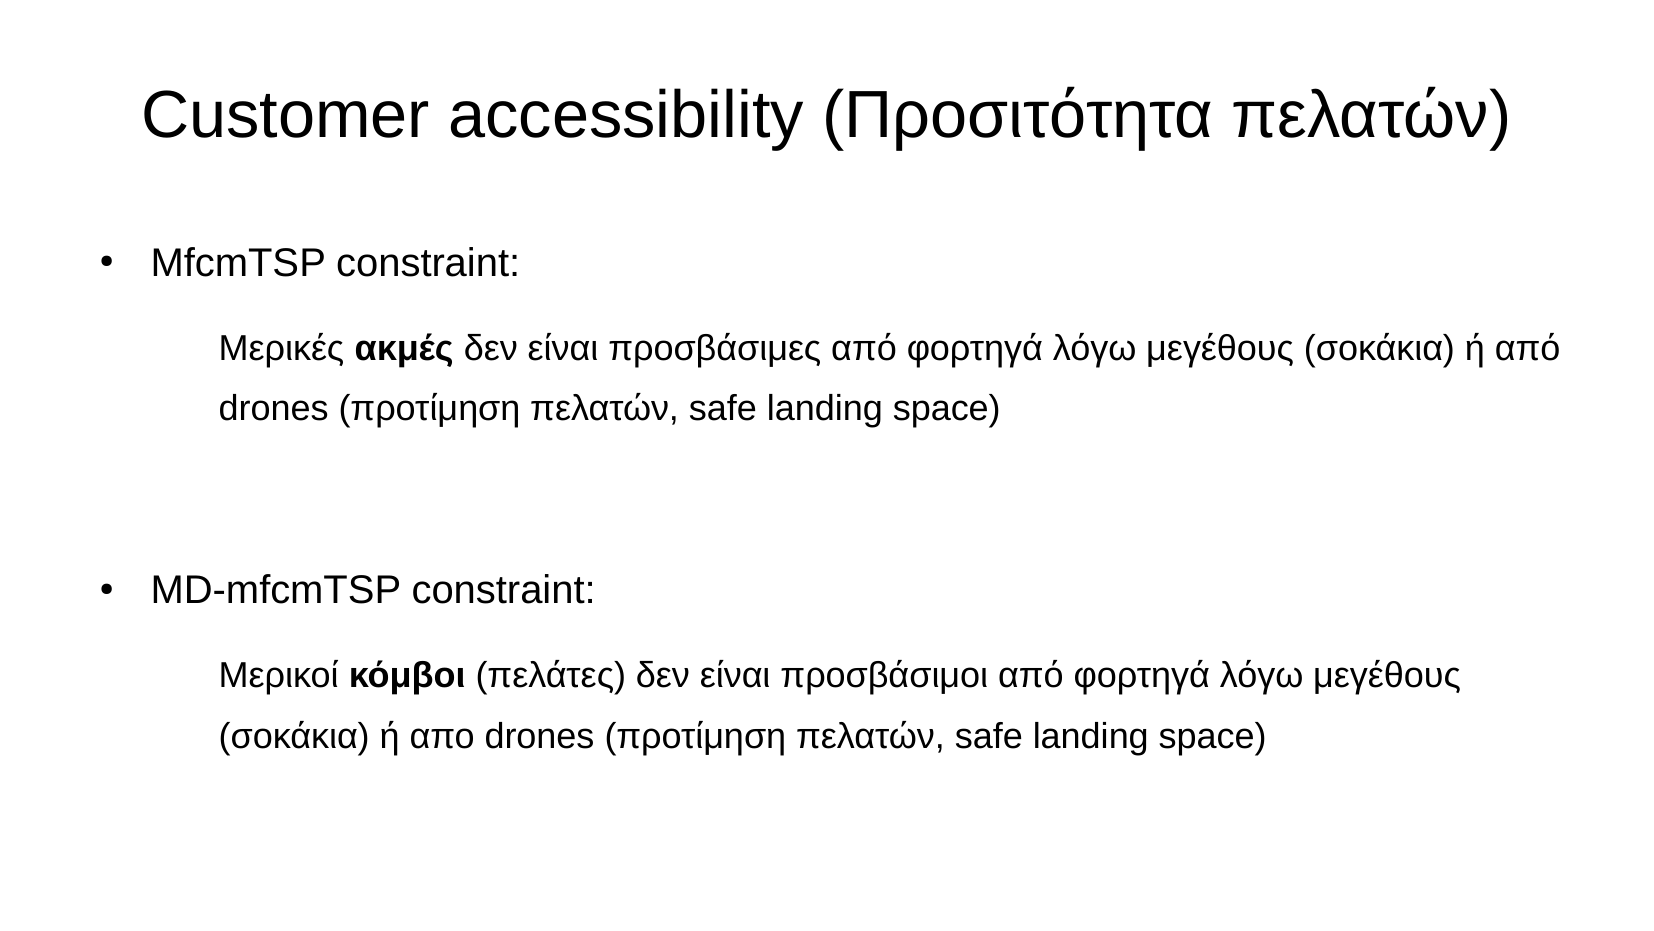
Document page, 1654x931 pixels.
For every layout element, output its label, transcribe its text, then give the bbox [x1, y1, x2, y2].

title Customer accessibility (Προσιτότητα πελατών) [82, 37, 1571, 193]
list MfcmTSP constraint: Μερικές ακμές δεν είναι προσβάσιμες από φορτηγά λόγω μεγέθους (σοκάκια) ή από drones (προτίμηση πελατών, safe landing space) MD-mfcmTSP constraint: Μερικοί κόμβοι (πελάτες) δεν είναι προσβάσιμοι από φορτηγά λόγω μεγέθους (σοκάκια) ή απο drones (προτίμηση πελατών, safe landing space) [82, 217, 1571, 758]
